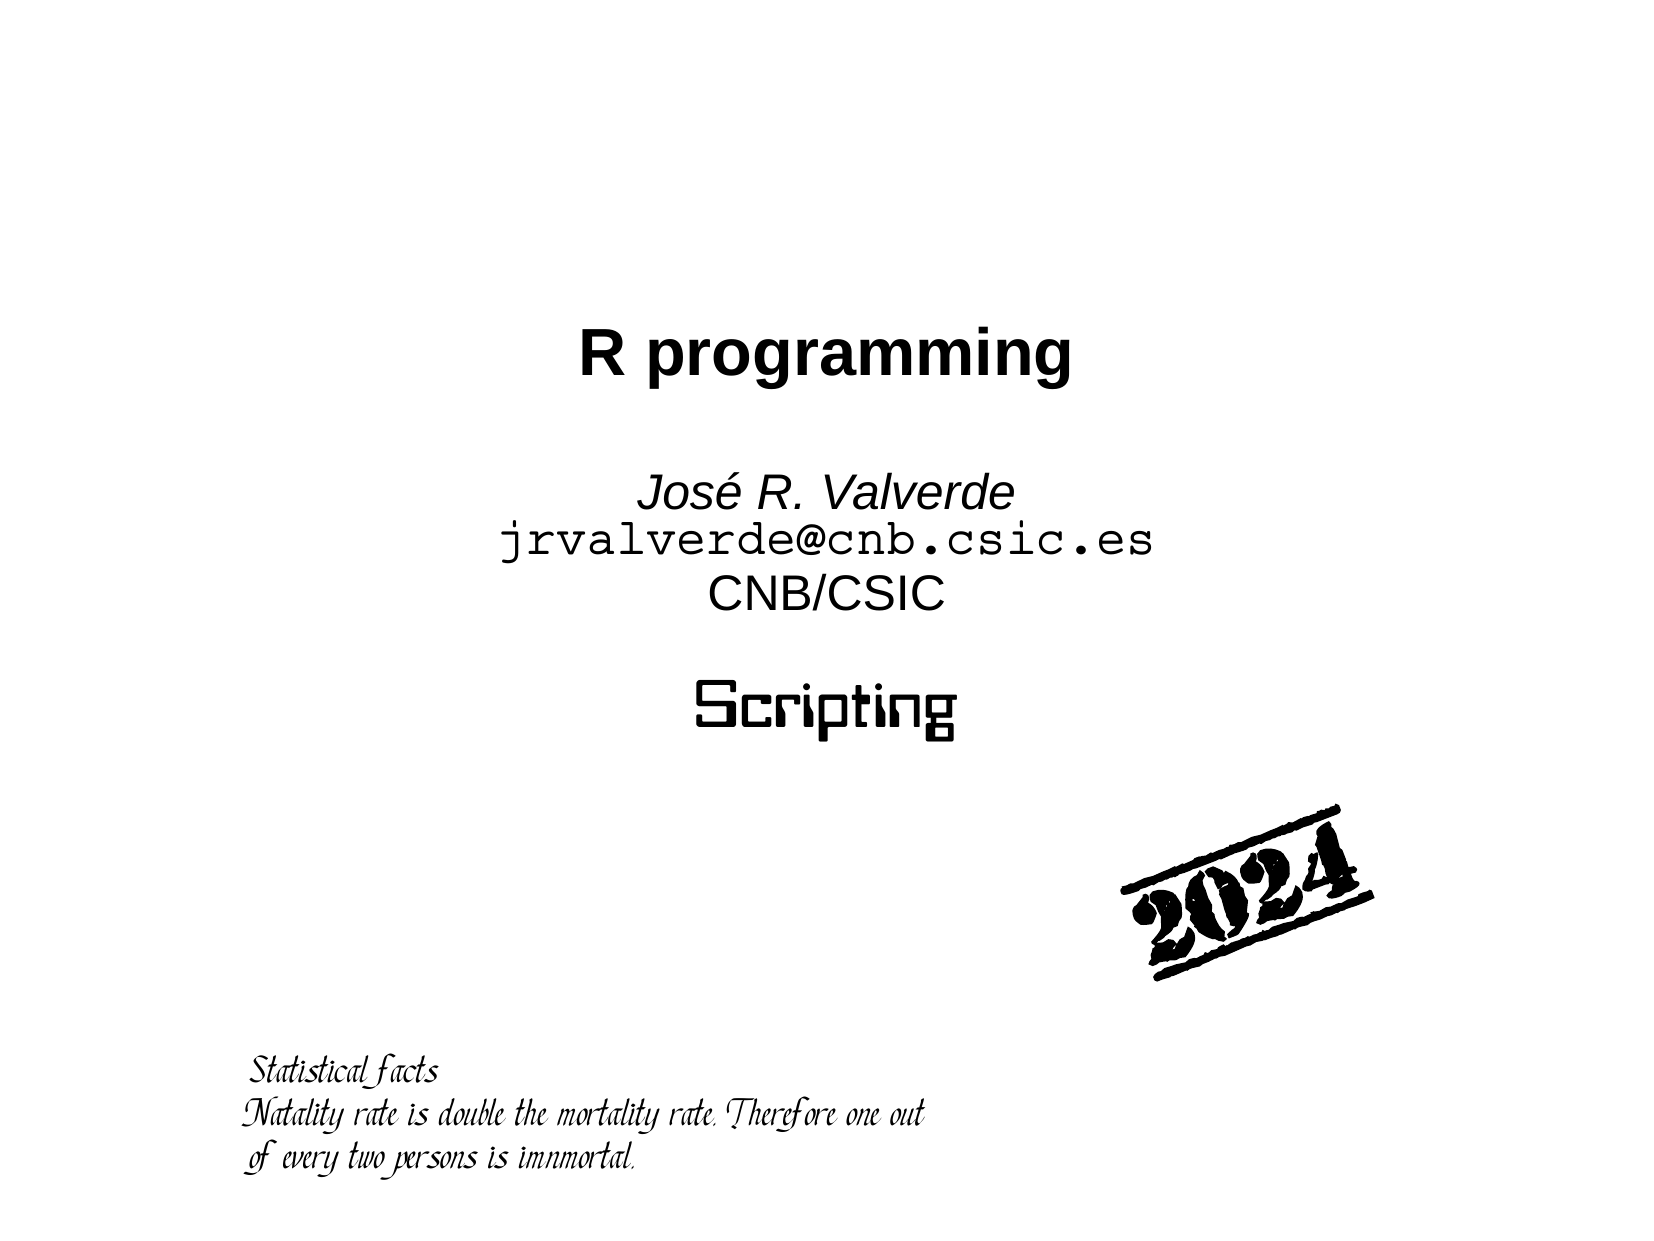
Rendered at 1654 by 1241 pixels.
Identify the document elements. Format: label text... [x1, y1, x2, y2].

subtitle R programming José R. Valverde jrvalverde@cnb.csic.es CNB/CSIC Scripting [82, 49, 1571, 1010]
text_box Statistical facts Natality rate is double the mortality rate. Therefore one out of every two persons is imnmortal. [236, 1045, 1052, 1190]
text_box 2024 [1105, 775, 1434, 994]
